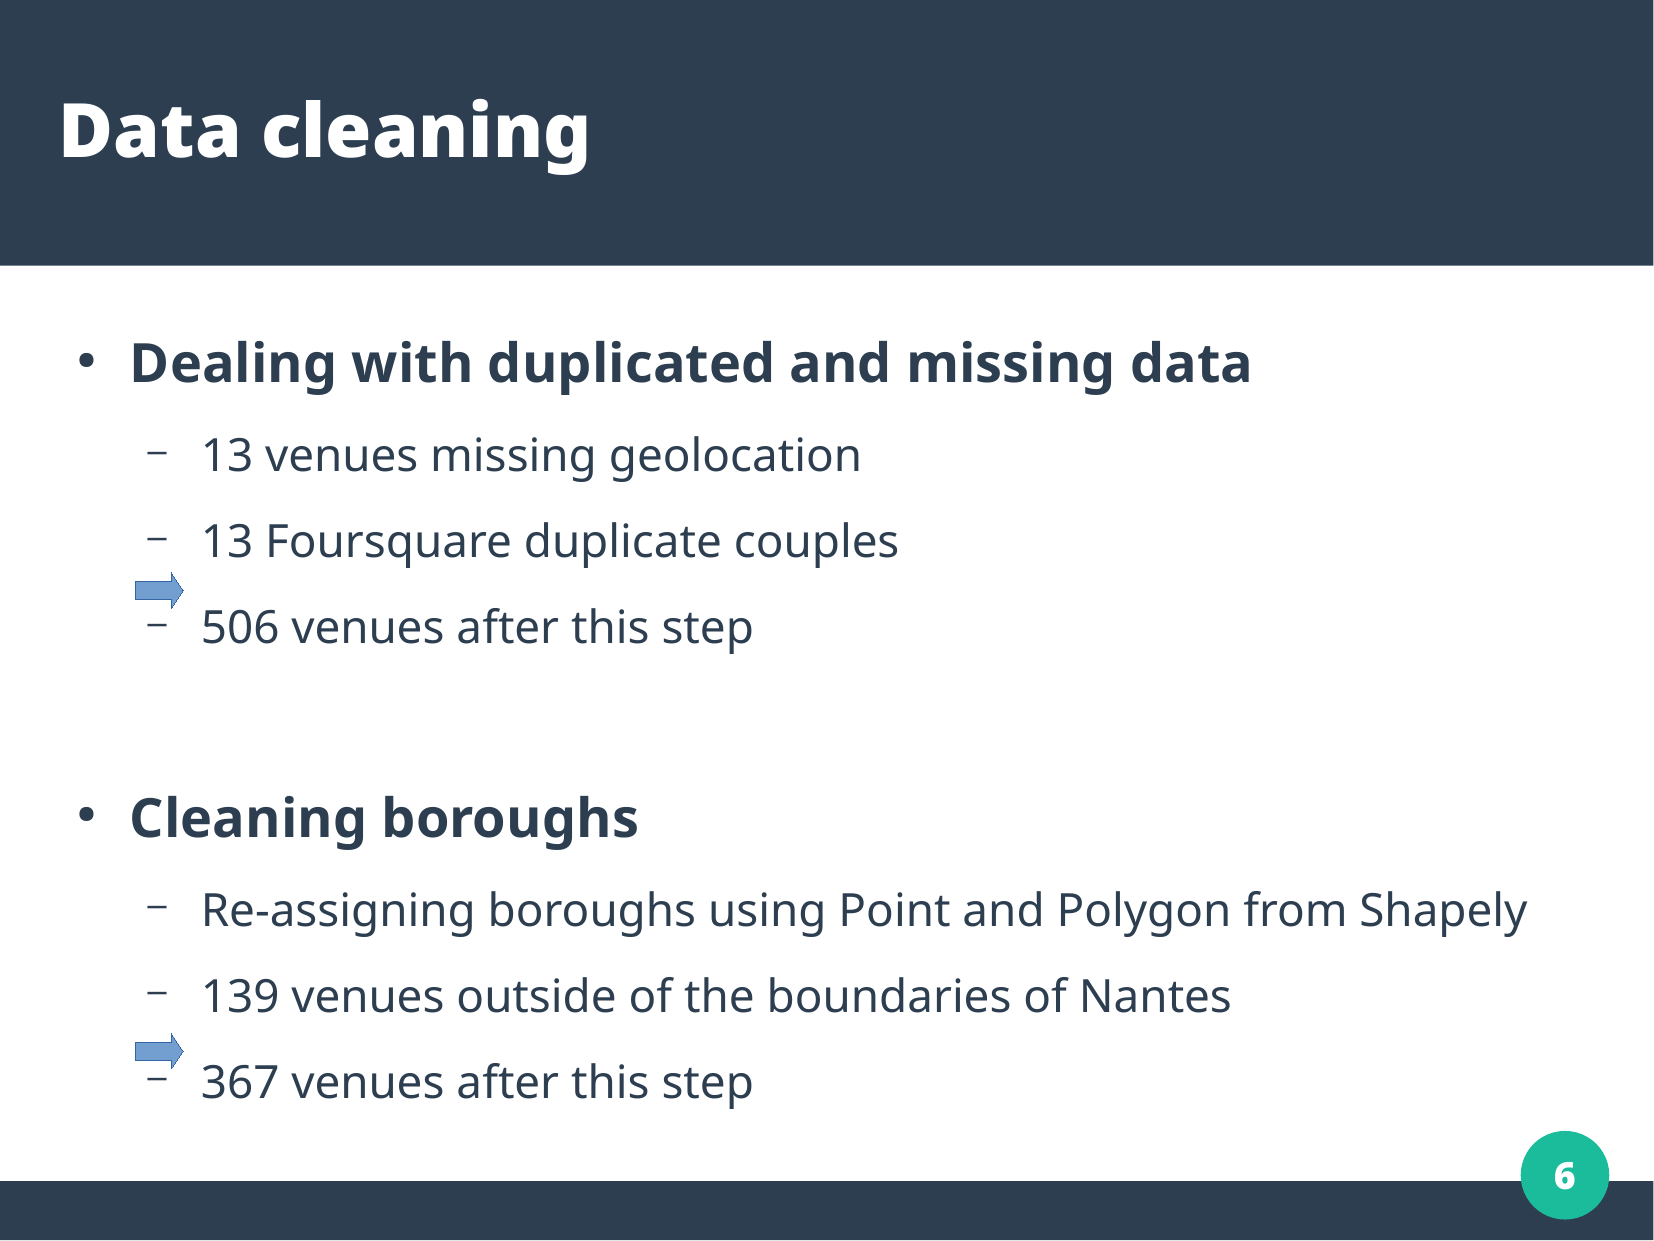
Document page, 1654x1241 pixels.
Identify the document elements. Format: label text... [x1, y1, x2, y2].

title Data cleaning [59, 49, 1595, 207]
text_box [135, 572, 184, 609]
list Dealing with duplicated and missing data 13 venues missing geolocation 13 Foursquare duplicate couples 506 venues after this step Cleaning boroughs Re-assigning boroughs using Point and Polygon from Shapely 139 venues outside of the boundaries of Nantes 367 venues after this step [59, 324, 1595, 1152]
text_box [135, 1033, 184, 1069]
